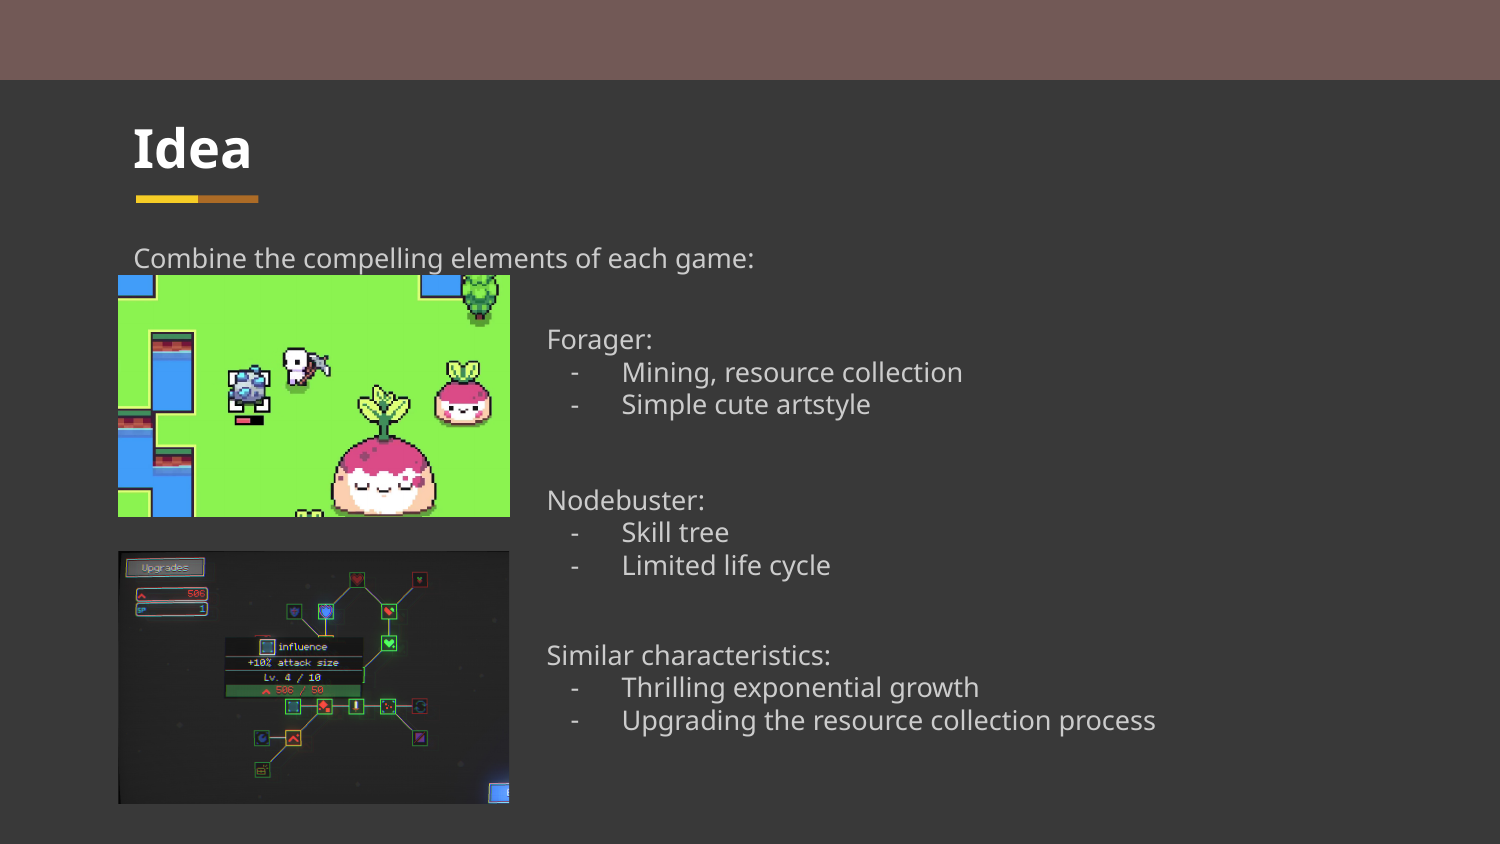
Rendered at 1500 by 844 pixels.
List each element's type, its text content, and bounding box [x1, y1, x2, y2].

text_box Forager: Mining, resource collection Simple cute artstyle [531, 307, 1412, 436]
list Combine the compelling elements of each game: [118, 218, 1412, 697]
picture [118, 275, 510, 517]
title Idea [118, 95, 660, 218]
text_box Nodebuster: Skill tree Limited life cycle [531, 468, 1081, 596]
text_box Similar characteristics: Thrilling exponential growth Upgrading the resource collection process [531, 623, 1333, 751]
picture [118, 536, 510, 804]
